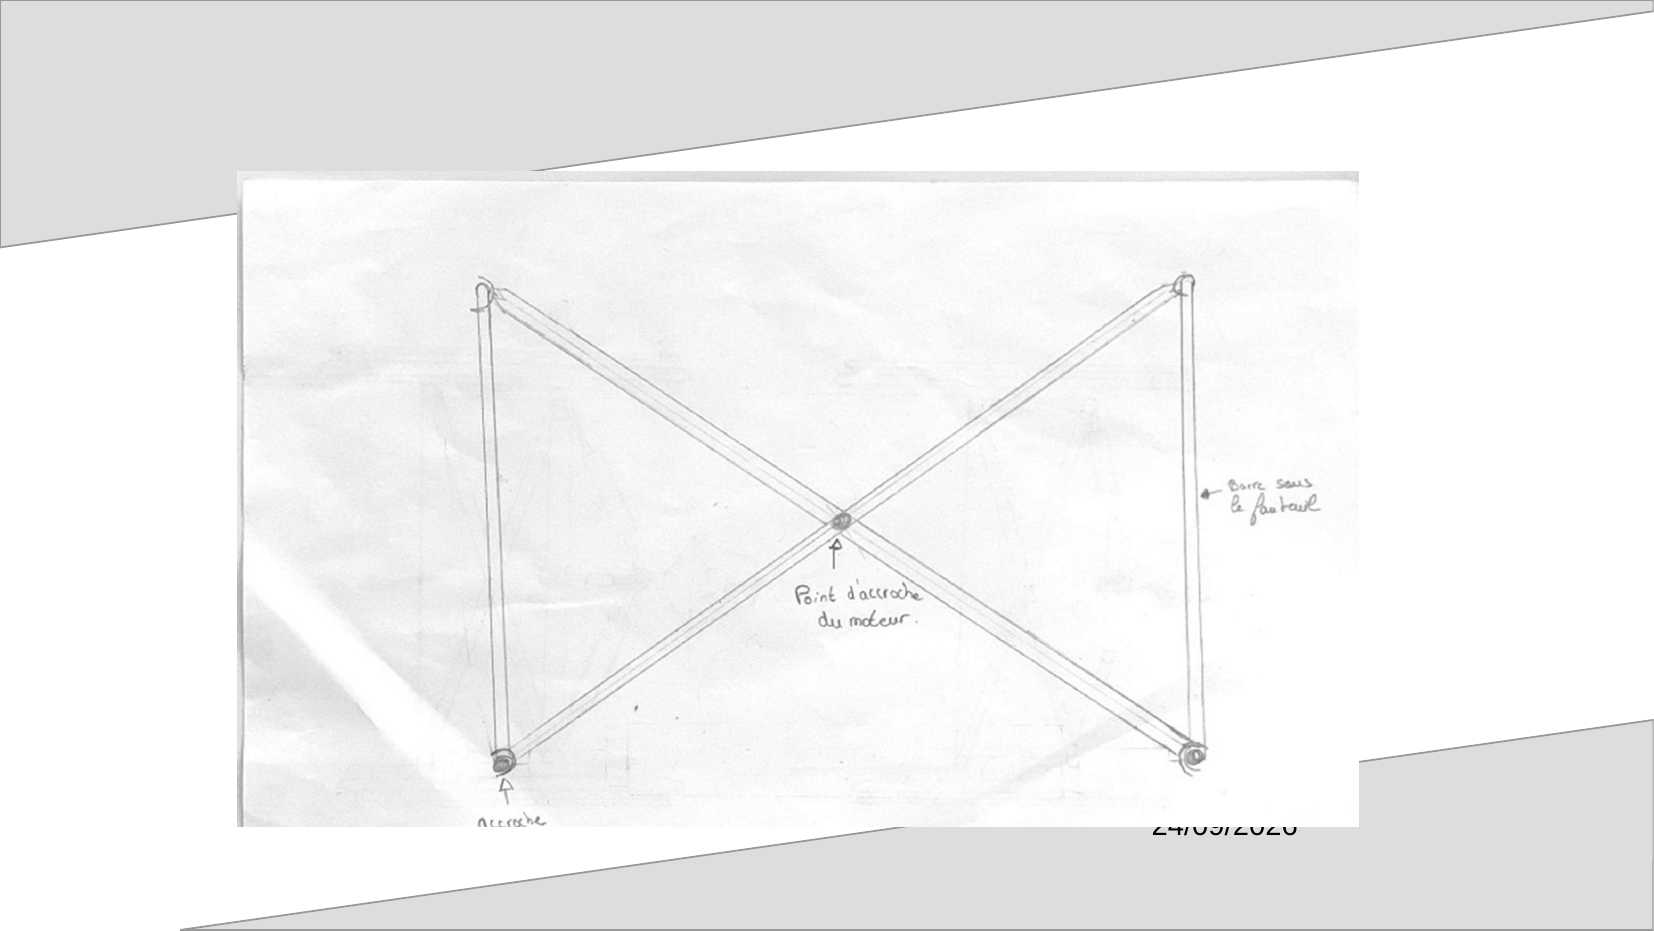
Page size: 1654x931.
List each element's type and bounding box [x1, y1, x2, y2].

text_box [1151, 752, 1624, 871]
picture [237, 171, 1359, 827]
